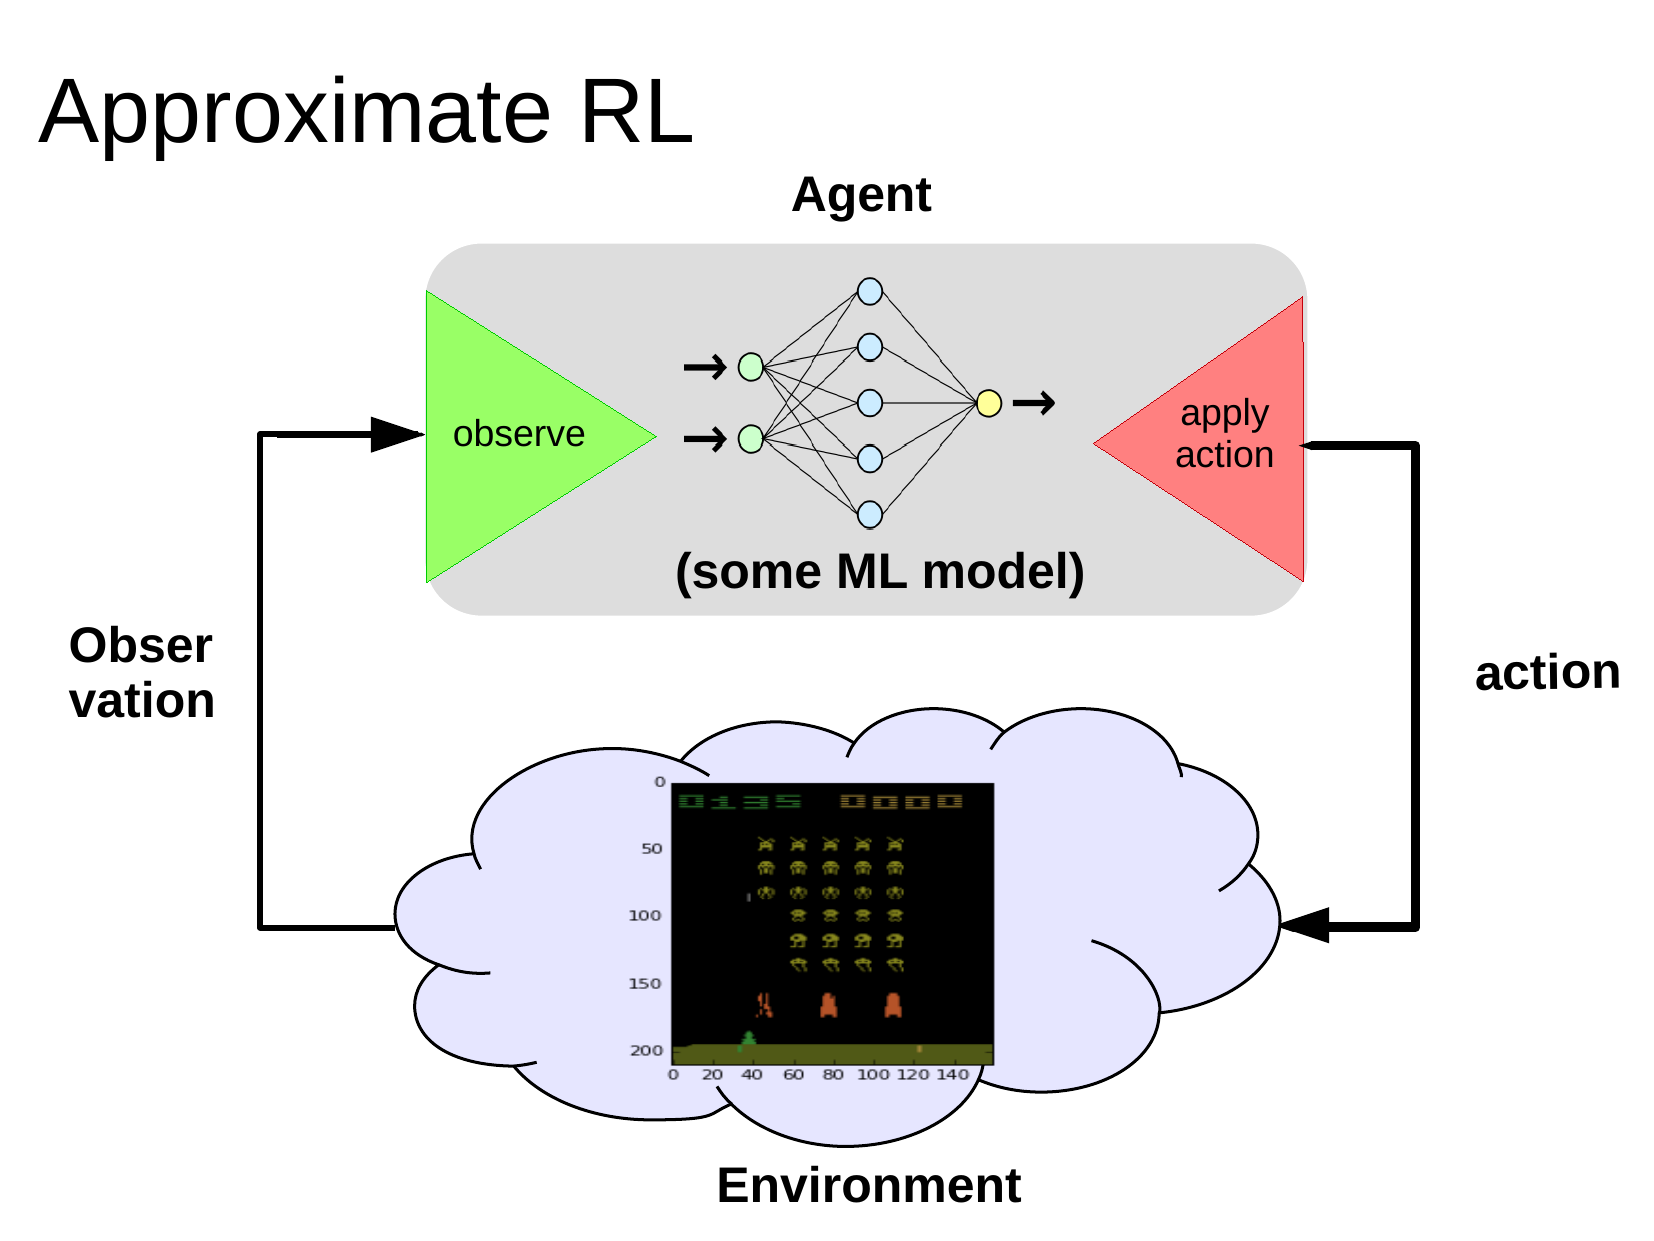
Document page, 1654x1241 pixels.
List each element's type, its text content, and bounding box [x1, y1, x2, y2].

text_box Agent [685, 150, 1039, 240]
text_box action [1450, 625, 1654, 718]
text_box observe [404, 396, 635, 472]
text_box Environment [692, 1141, 1143, 1231]
text_box [416, 234, 1317, 625]
text_box Observation [45, 600, 241, 746]
picture [615, 768, 1006, 1091]
picture [684, 277, 1055, 526]
text_box [394, 708, 1281, 1141]
text_box apply action [1151, 375, 1299, 493]
text_box Approximate RL [15, 42, 721, 286]
text_box (some ML model) [625, 526, 1136, 672]
